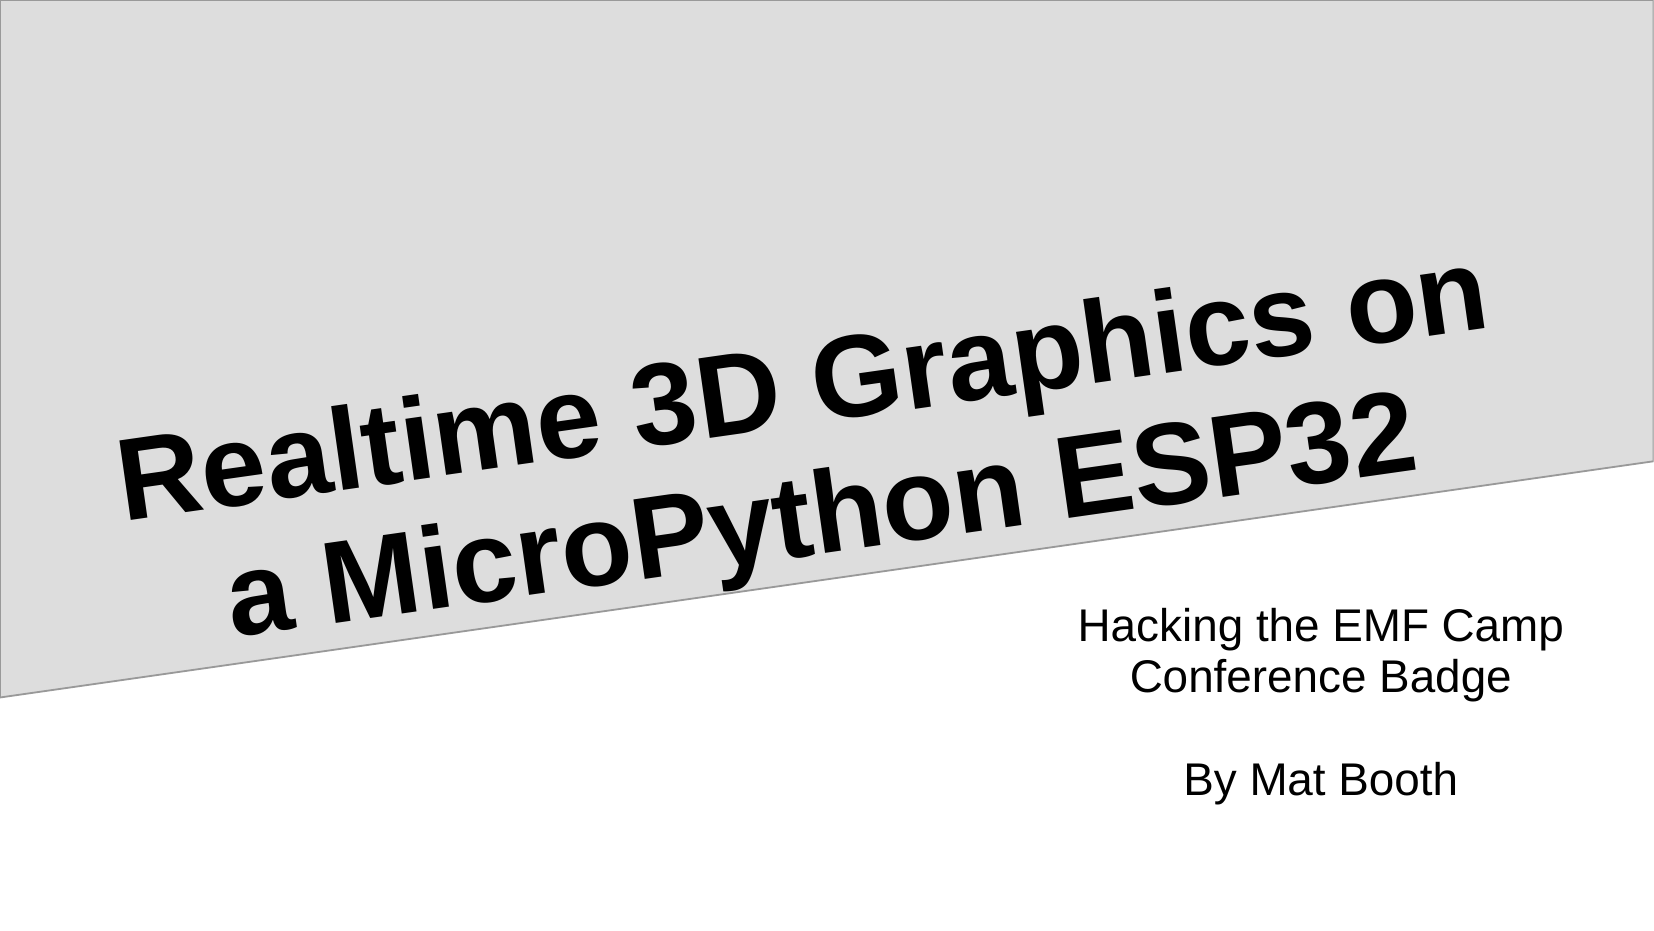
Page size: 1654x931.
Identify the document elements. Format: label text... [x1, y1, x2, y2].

title Realtime 3D Graphics on a MicroPython ESP32 [62, 214, 1562, 684]
text_box Hacking the EMF Camp Conference Badge By Mat Booth [1062, 592, 1625, 813]
text_box [100, 478, 1546, 782]
